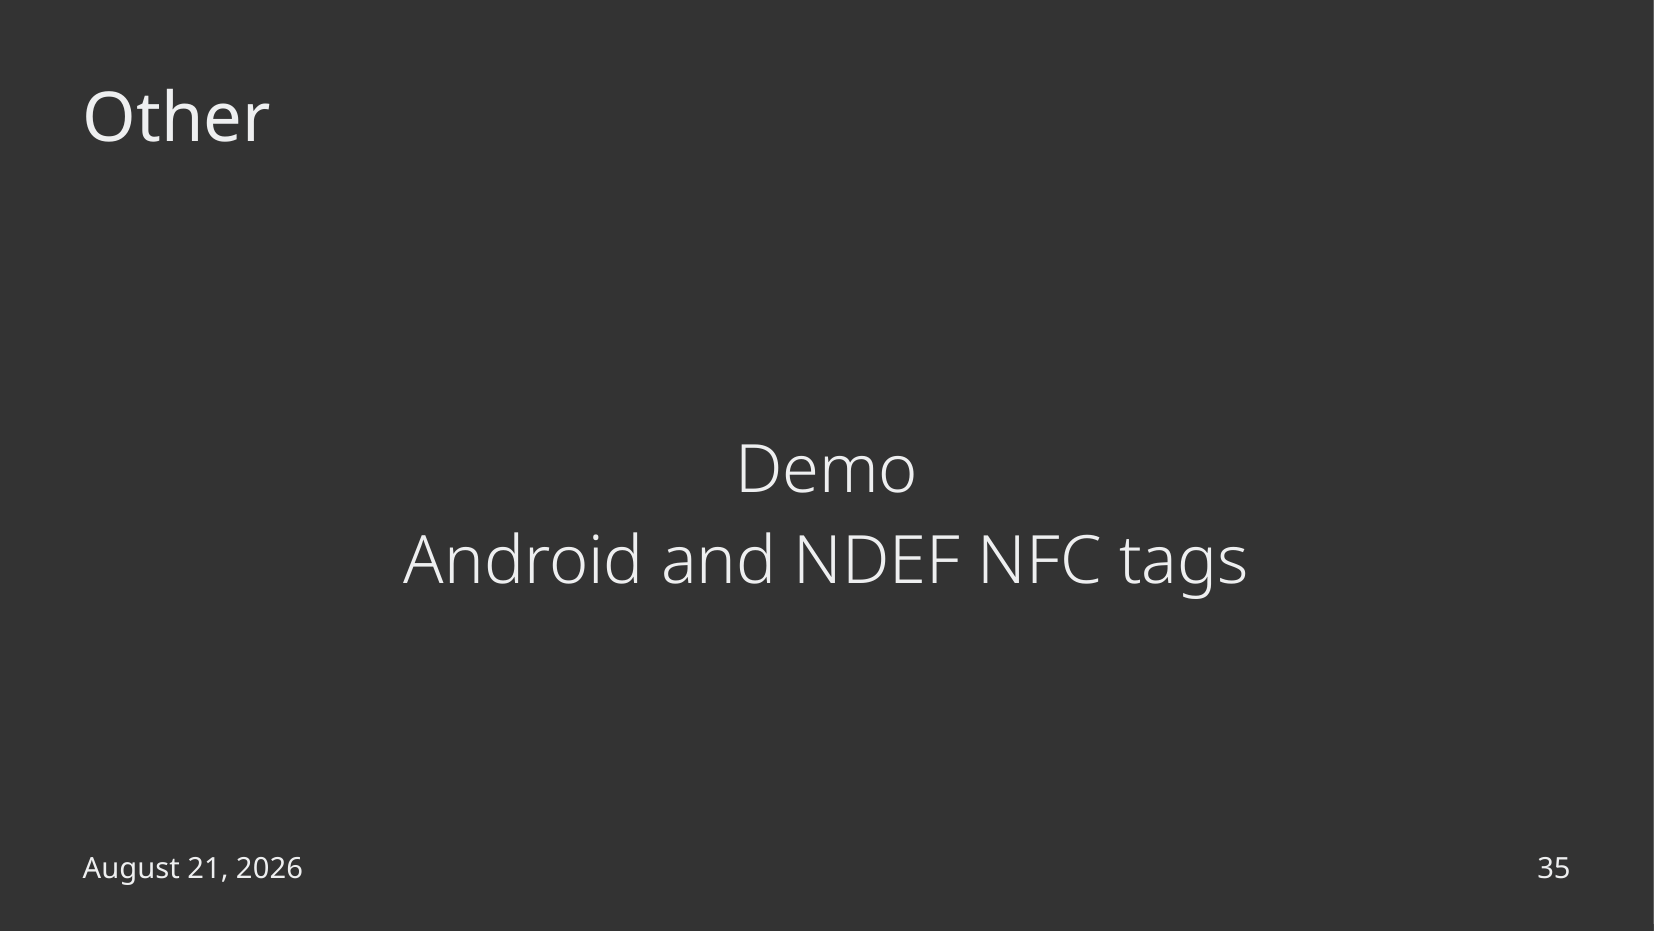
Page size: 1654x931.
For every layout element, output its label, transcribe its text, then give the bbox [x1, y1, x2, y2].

subtitle Demo Android and NDEF NFC tags [82, 217, 1571, 808]
title Other [82, 36, 1571, 193]
